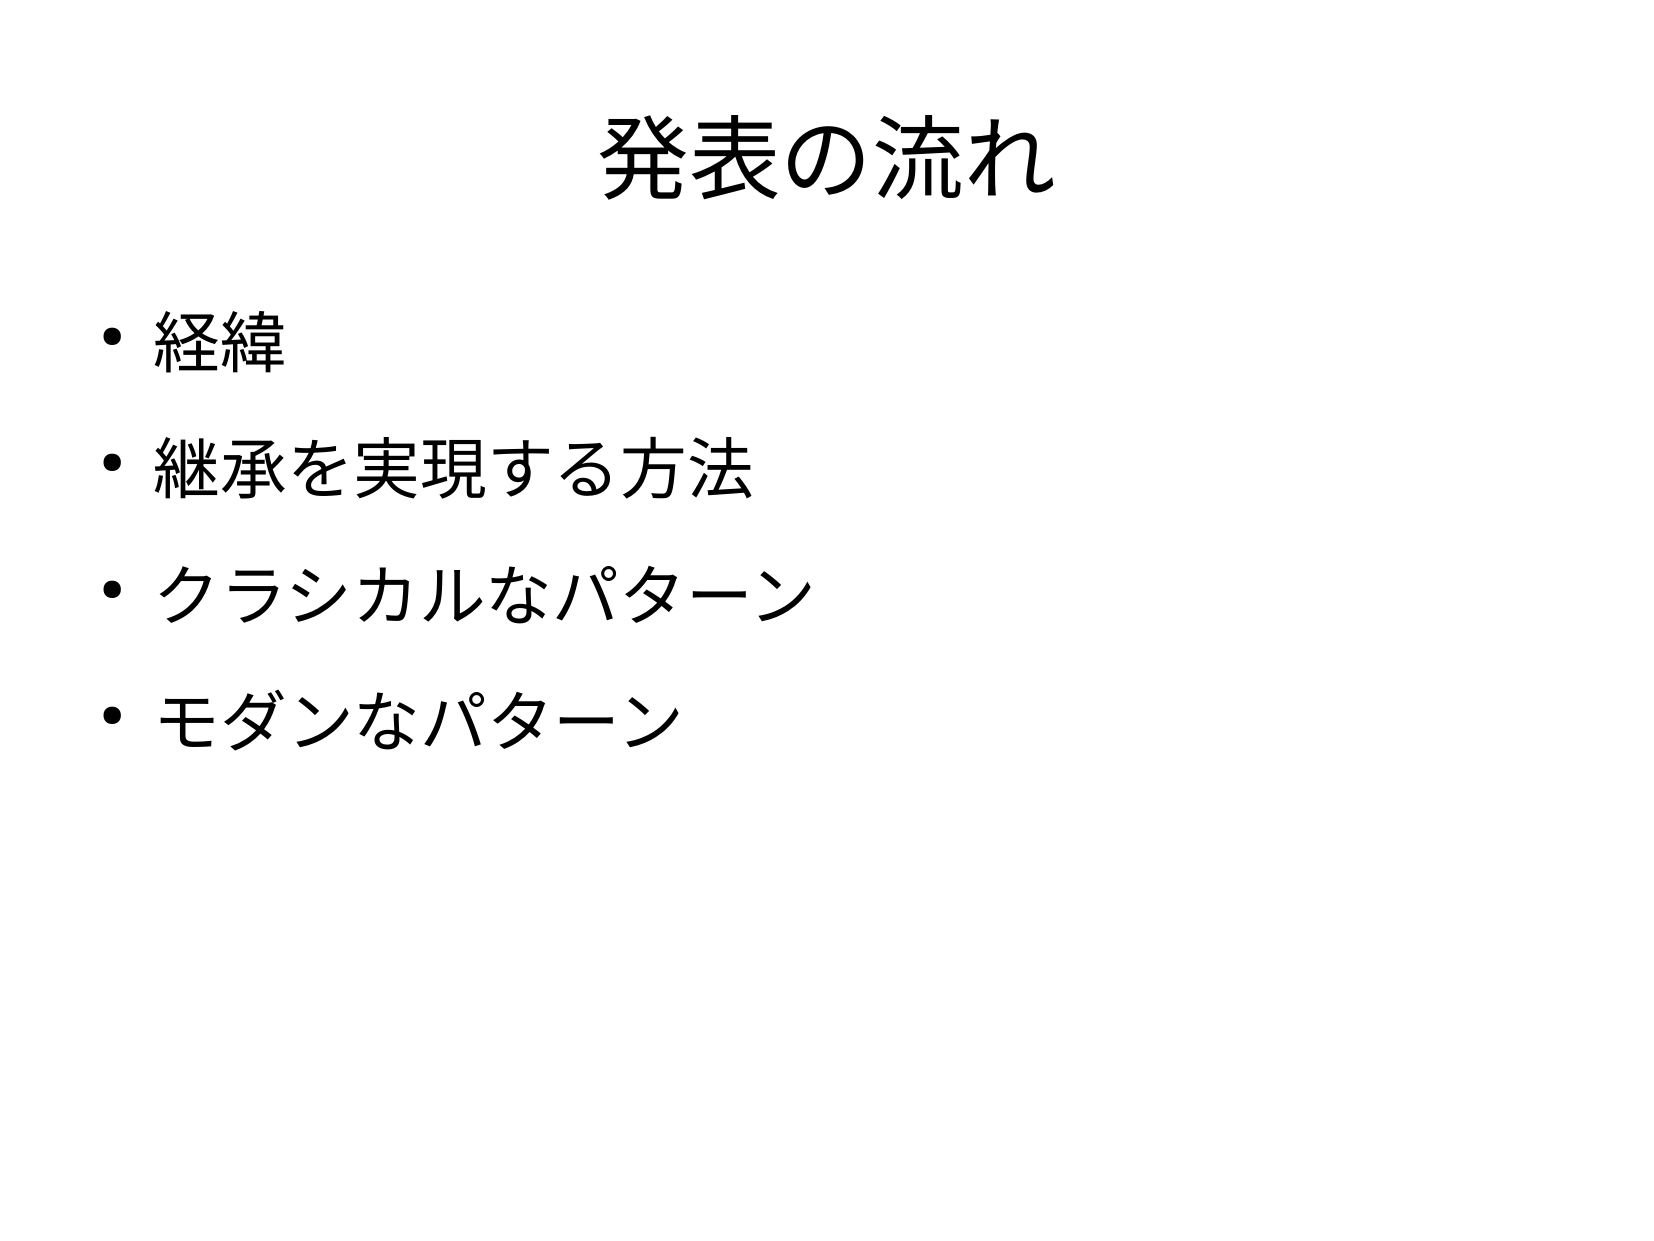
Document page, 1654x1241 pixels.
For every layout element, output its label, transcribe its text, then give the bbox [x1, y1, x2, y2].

title 発表の流れ [82, 49, 1571, 257]
list 経緯 継承を実現する方法 クラシカルなパターン モダンなパターン [82, 290, 1571, 1010]
